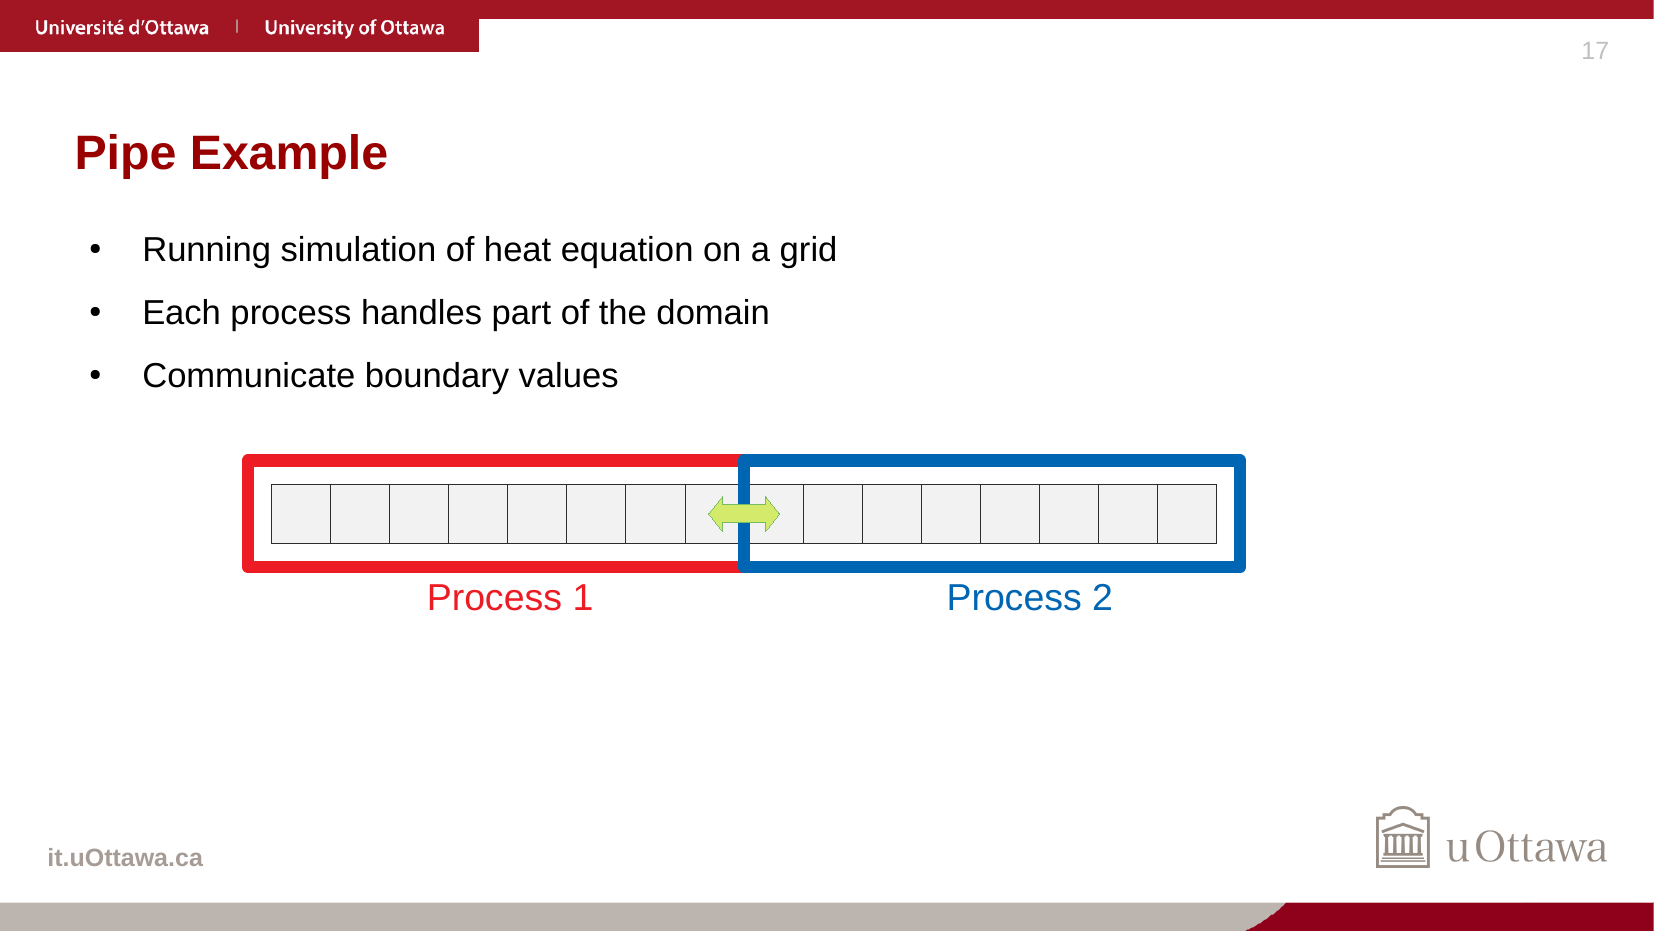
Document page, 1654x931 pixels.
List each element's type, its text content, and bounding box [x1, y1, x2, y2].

list Running simulation of heat equation on a grid Each process handles part of the domain Communicate boundary values [71, 230, 1477, 740]
text_box Process 1 [412, 569, 609, 626]
text_box Process 2 [931, 569, 1128, 626]
picture [1376, 806, 1607, 868]
text_box [271, 484, 1217, 544]
title Pipe Example [74, 93, 1481, 212]
picture [0, 903, 1654, 931]
picture [0, 0, 1654, 52]
